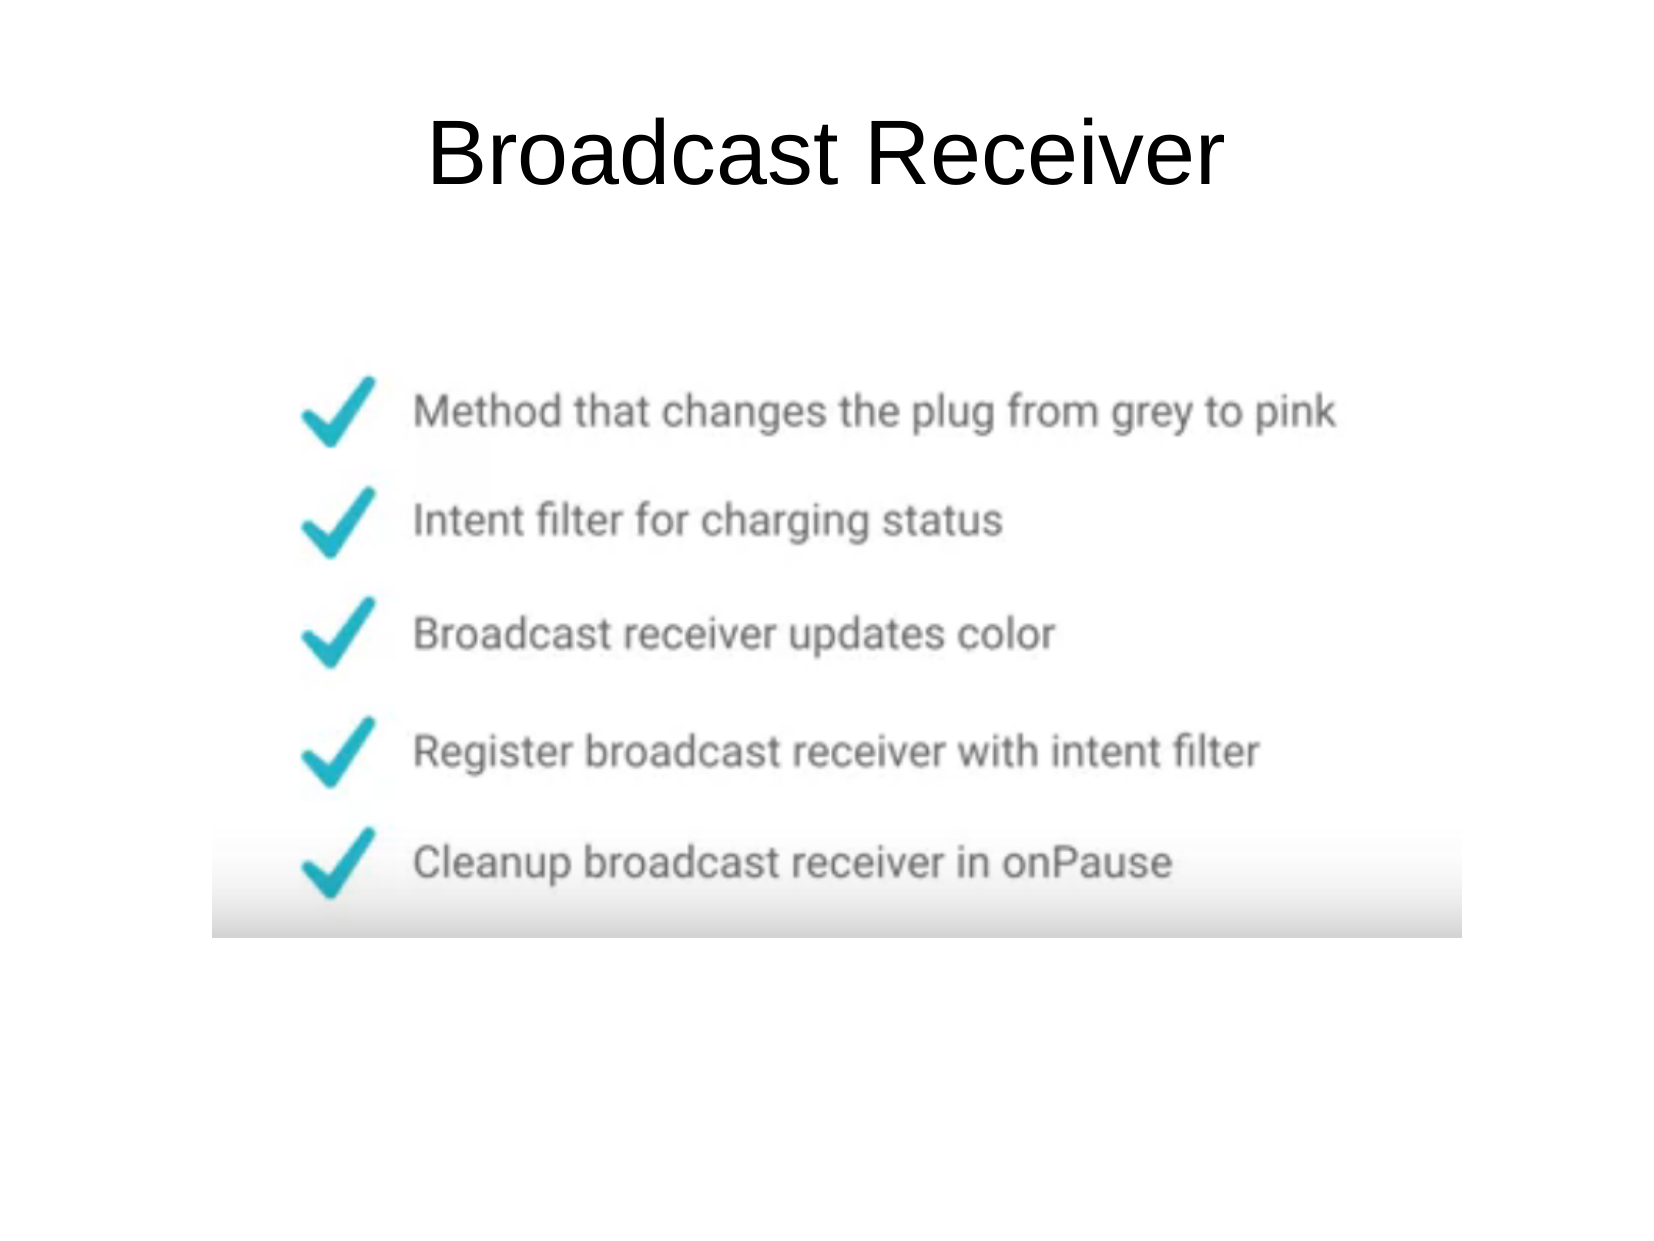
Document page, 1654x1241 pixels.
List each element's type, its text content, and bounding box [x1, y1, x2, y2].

picture [212, 312, 1462, 938]
title Broadcast Receiver [82, 49, 1571, 257]
